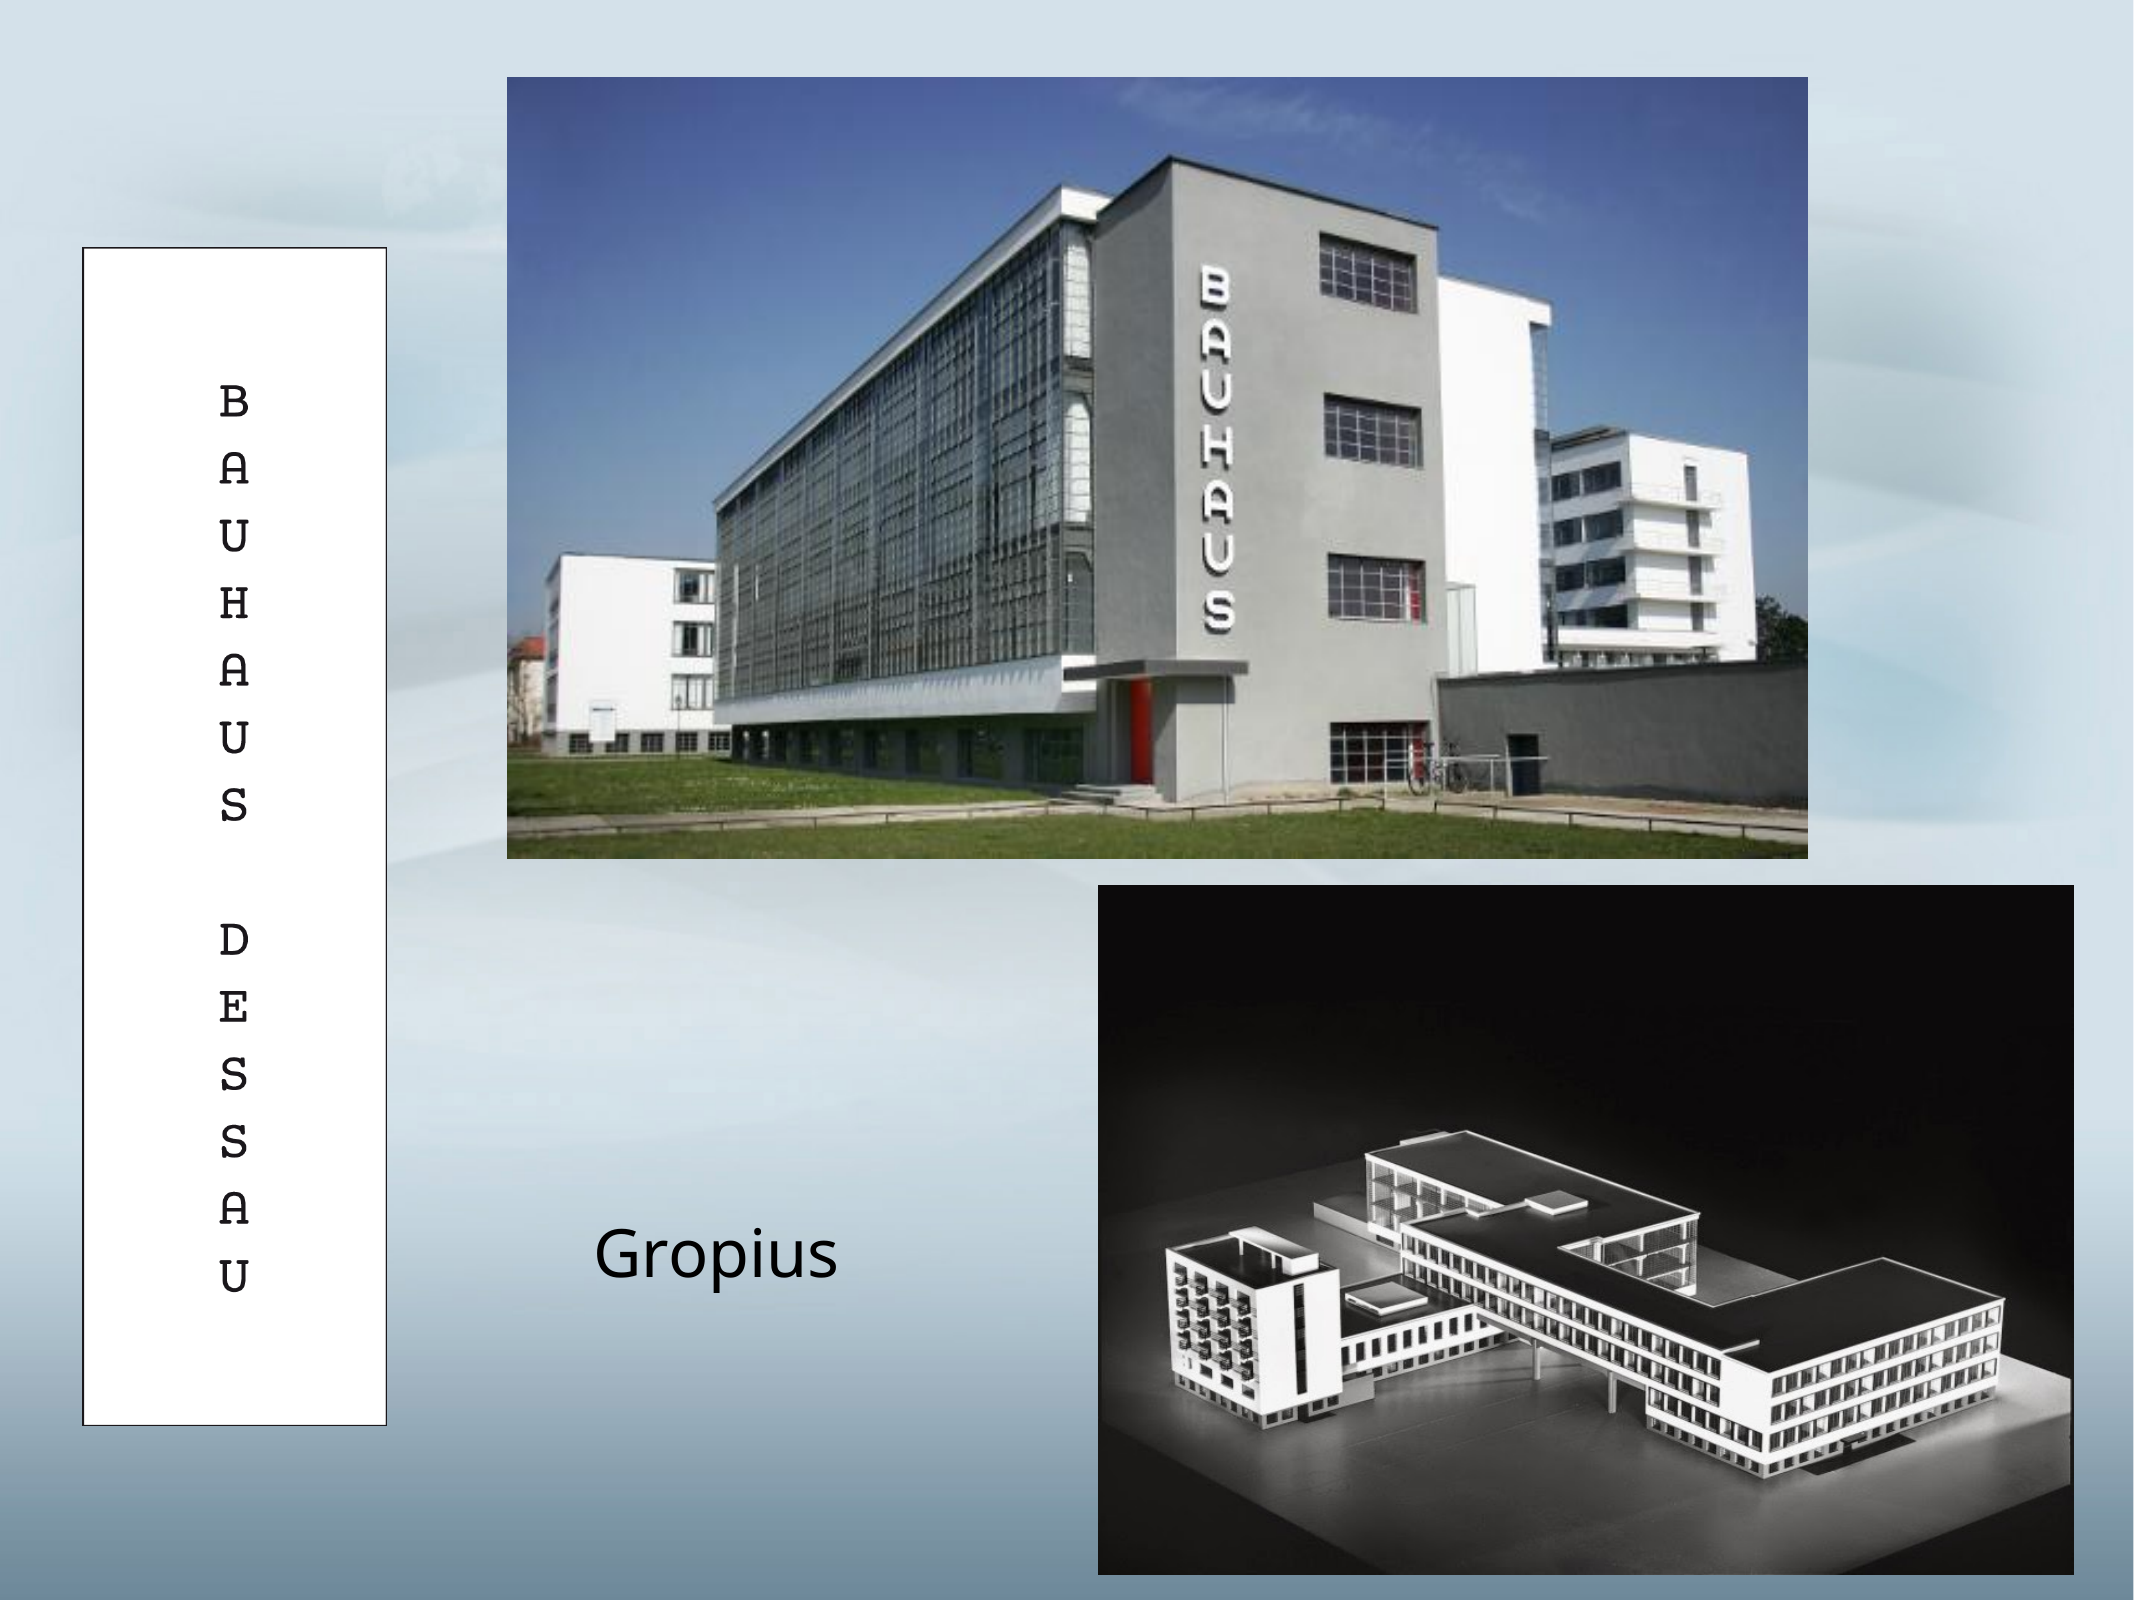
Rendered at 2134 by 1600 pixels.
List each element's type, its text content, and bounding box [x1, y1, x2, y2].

text_box Gropius [578, 1198, 876, 1288]
picture [0, 0, 2134, 1600]
